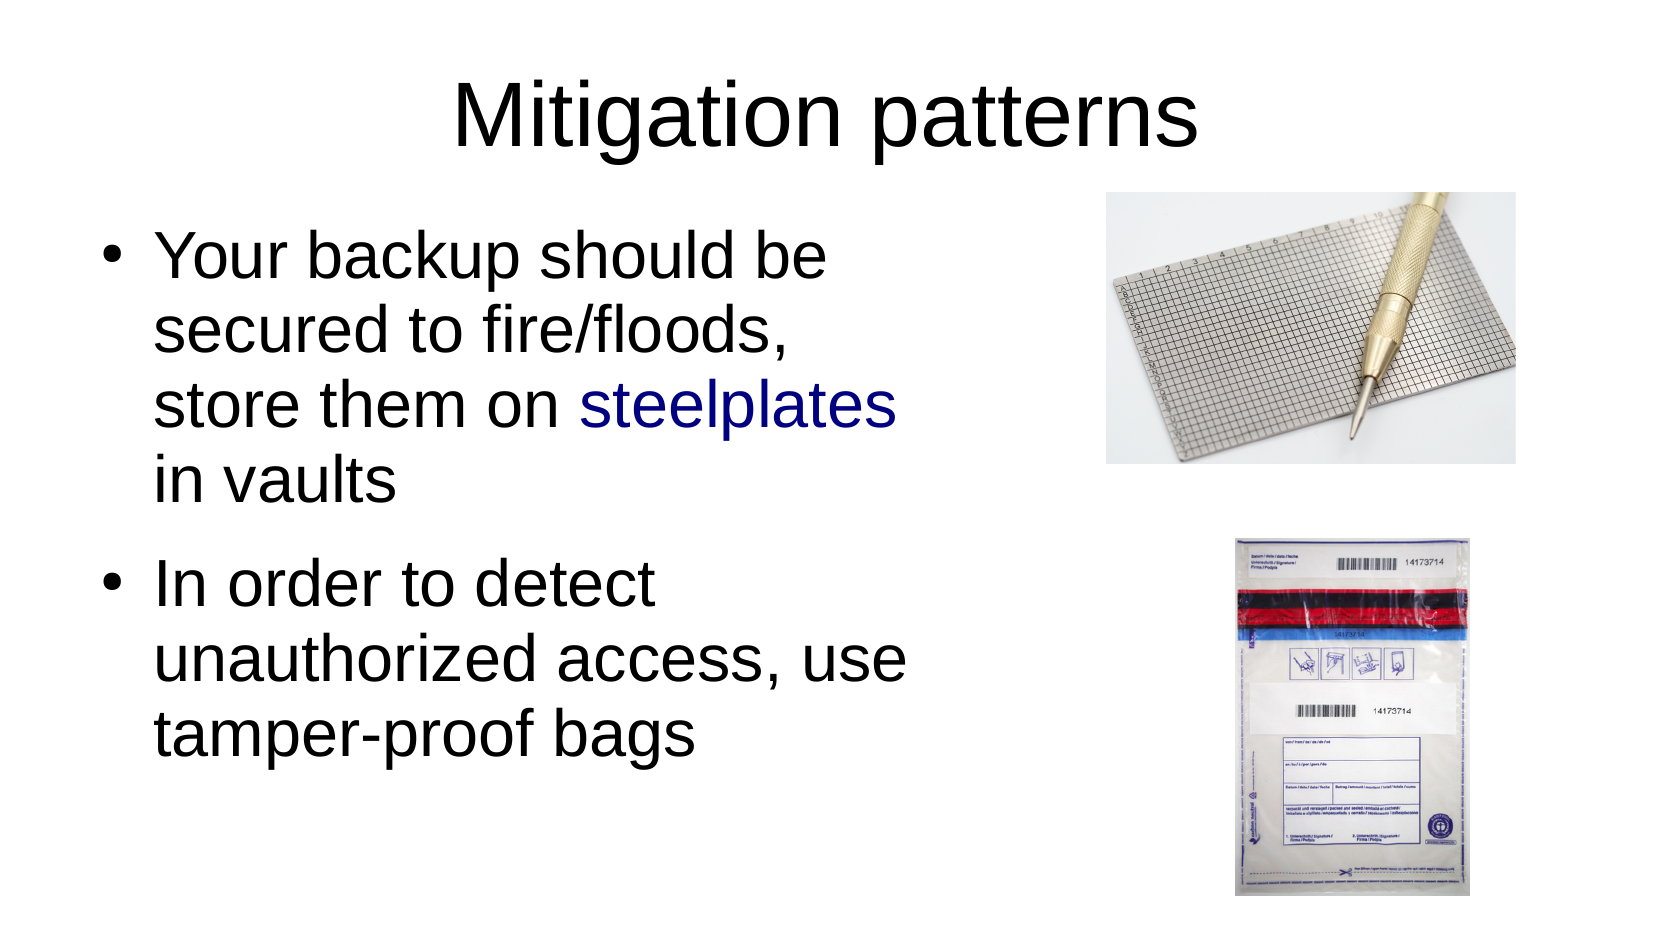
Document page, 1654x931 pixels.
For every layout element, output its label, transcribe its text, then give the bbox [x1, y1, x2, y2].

picture [1106, 192, 1516, 464]
picture [1230, 524, 1472, 901]
list Your backup should be secured to fire/floods, store them on steelplates in vaults In order to detect unauthorized access, use tamper-proof bags [82, 217, 916, 856]
title Mitigation patterns [82, 37, 1571, 193]
